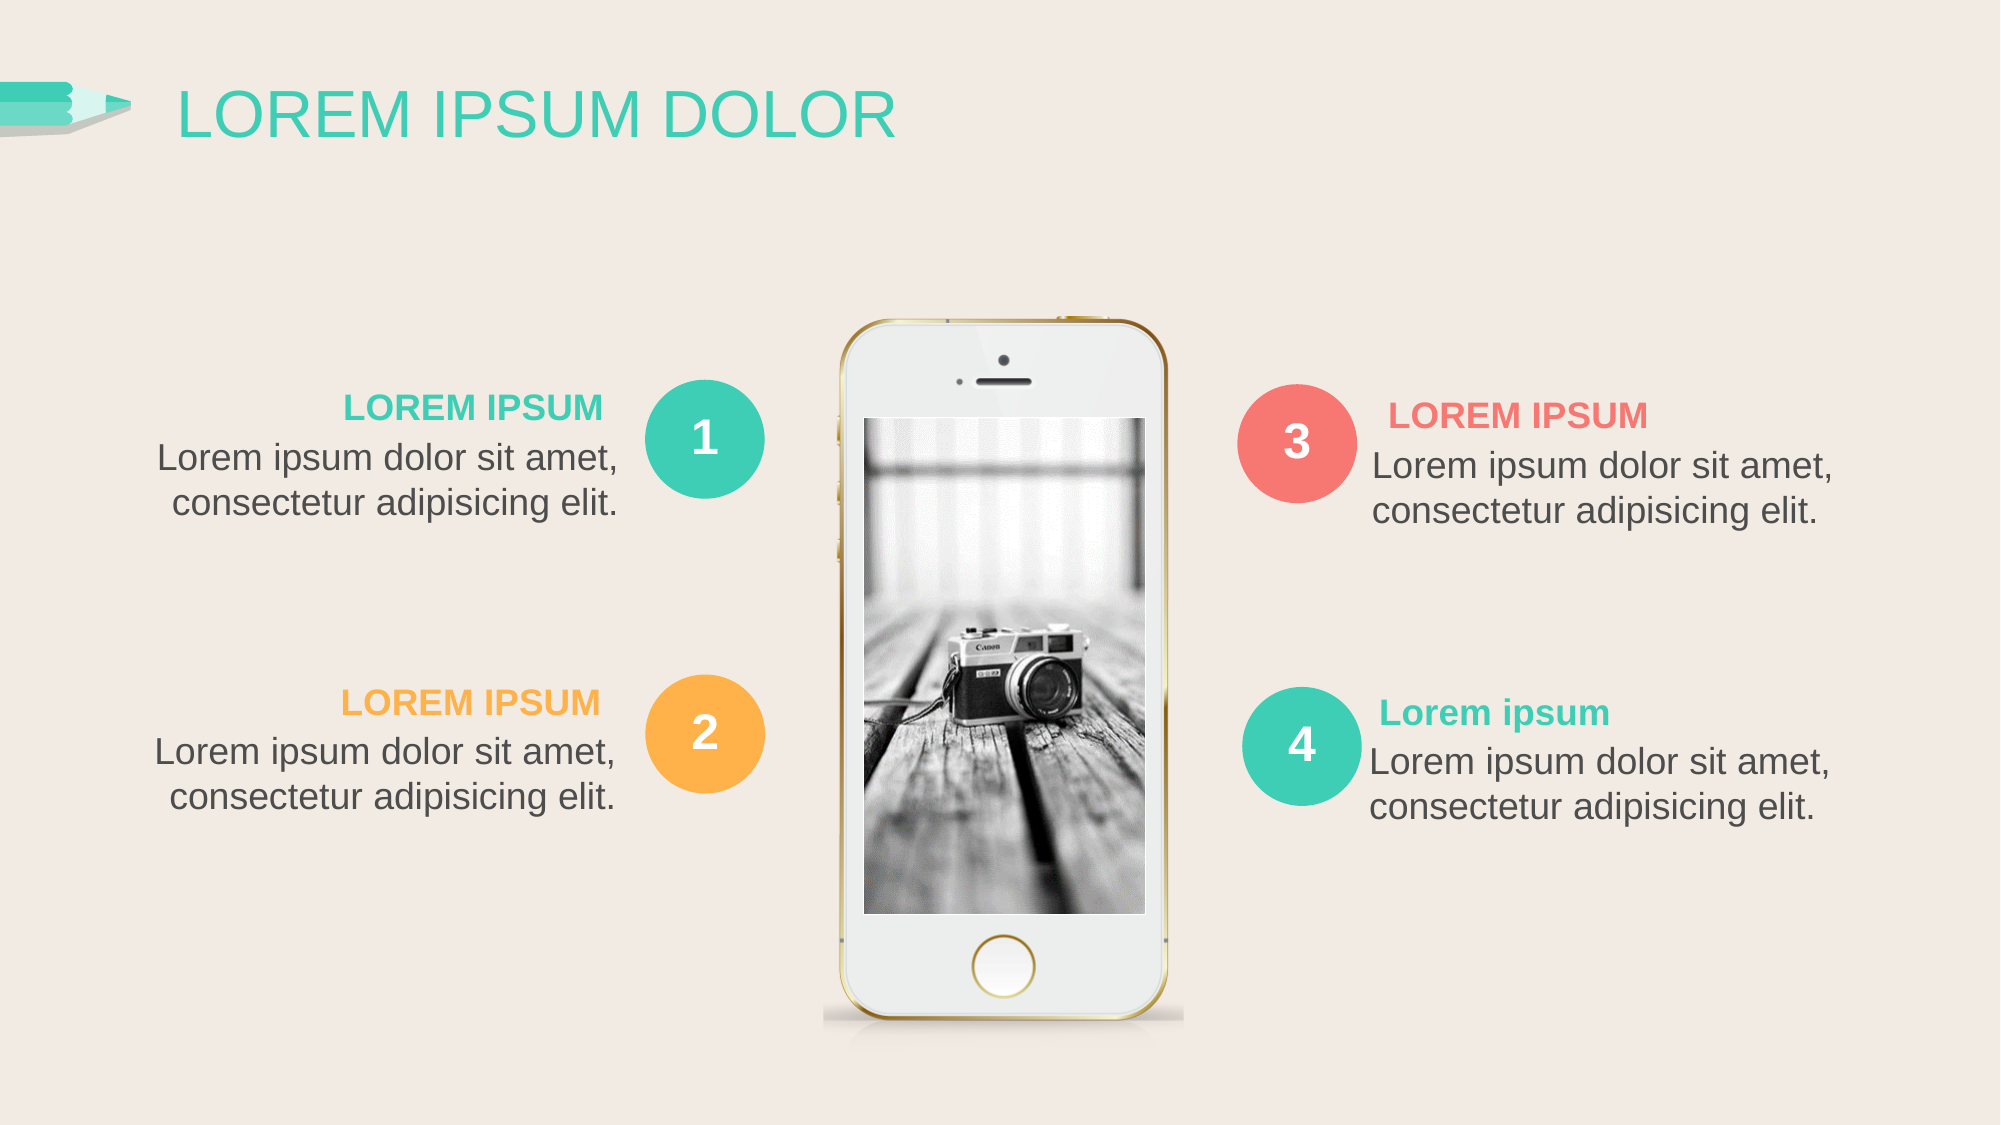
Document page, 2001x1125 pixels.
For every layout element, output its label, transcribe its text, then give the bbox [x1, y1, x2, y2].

text_box Lorem ipsum dolor sit amet, consectetur adipisicing elit. [1354, 729, 1907, 926]
text_box 4 [1242, 686, 1360, 806]
text_box LOREM IPSUM [76, 670, 627, 730]
text_box LOREM IPSUM DOLOR [161, 60, 1802, 160]
text_box 1 [645, 379, 765, 499]
text_box LOREM IPSUM [79, 376, 630, 436]
text_box Lorem ipsum dolor sit amet, consectetur adipisicing elit. [81, 425, 634, 621]
text_box 2 [645, 674, 766, 794]
picture [0, 0, 2001, 1125]
text_box Lorem ipsum dolor sit amet, consectetur adipisicing elit. [1357, 433, 1910, 629]
text_box 3 [1237, 384, 1357, 504]
text_box LOREM IPSUM [1373, 384, 1924, 444]
text_box Lorem ipsum dolor sit amet, consectetur adipisicing elit. [79, 719, 632, 916]
text_box Lorem ipsum [1364, 681, 1915, 741]
